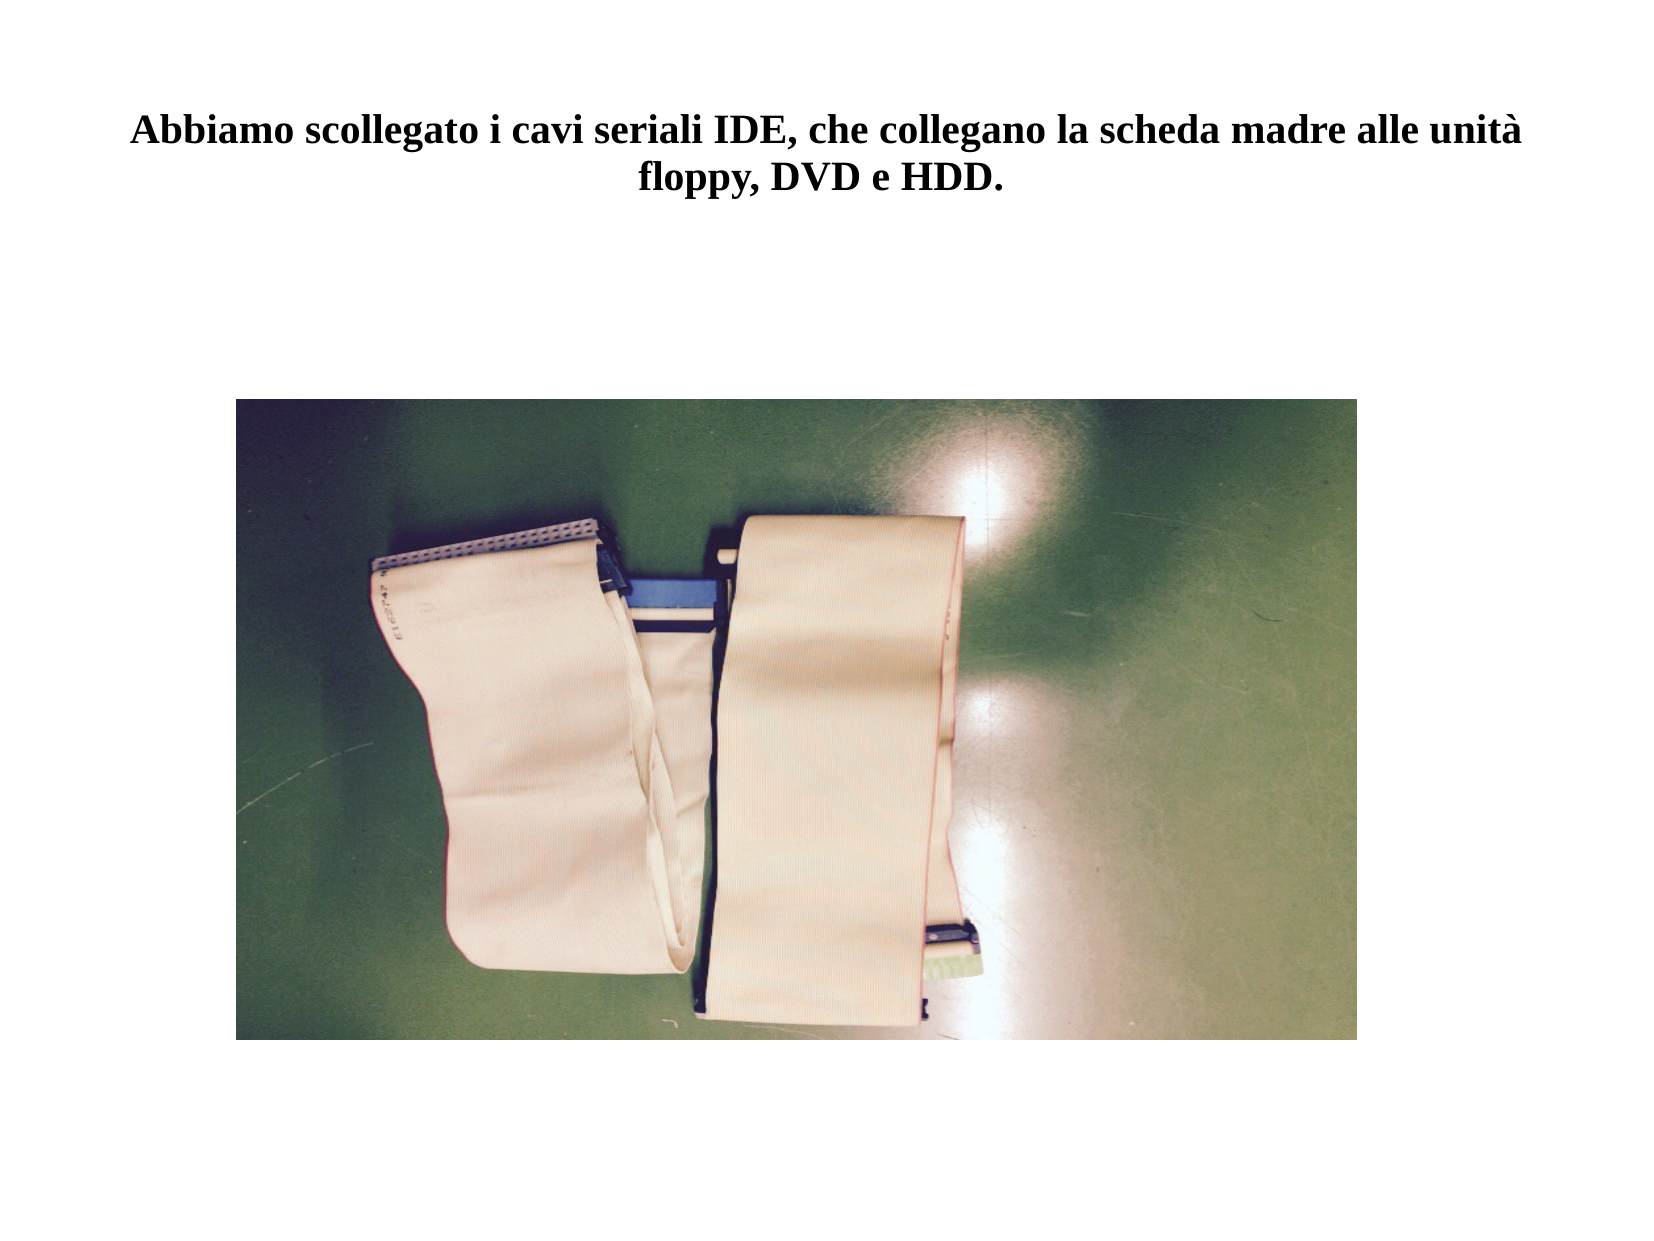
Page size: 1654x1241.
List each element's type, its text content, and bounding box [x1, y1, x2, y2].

title Abbiamo scollegato i cavi seriali IDE, che collegano la scheda madre alle unità floppy, DVD e HDD. [82, 49, 1571, 257]
picture [236, 399, 1357, 1040]
